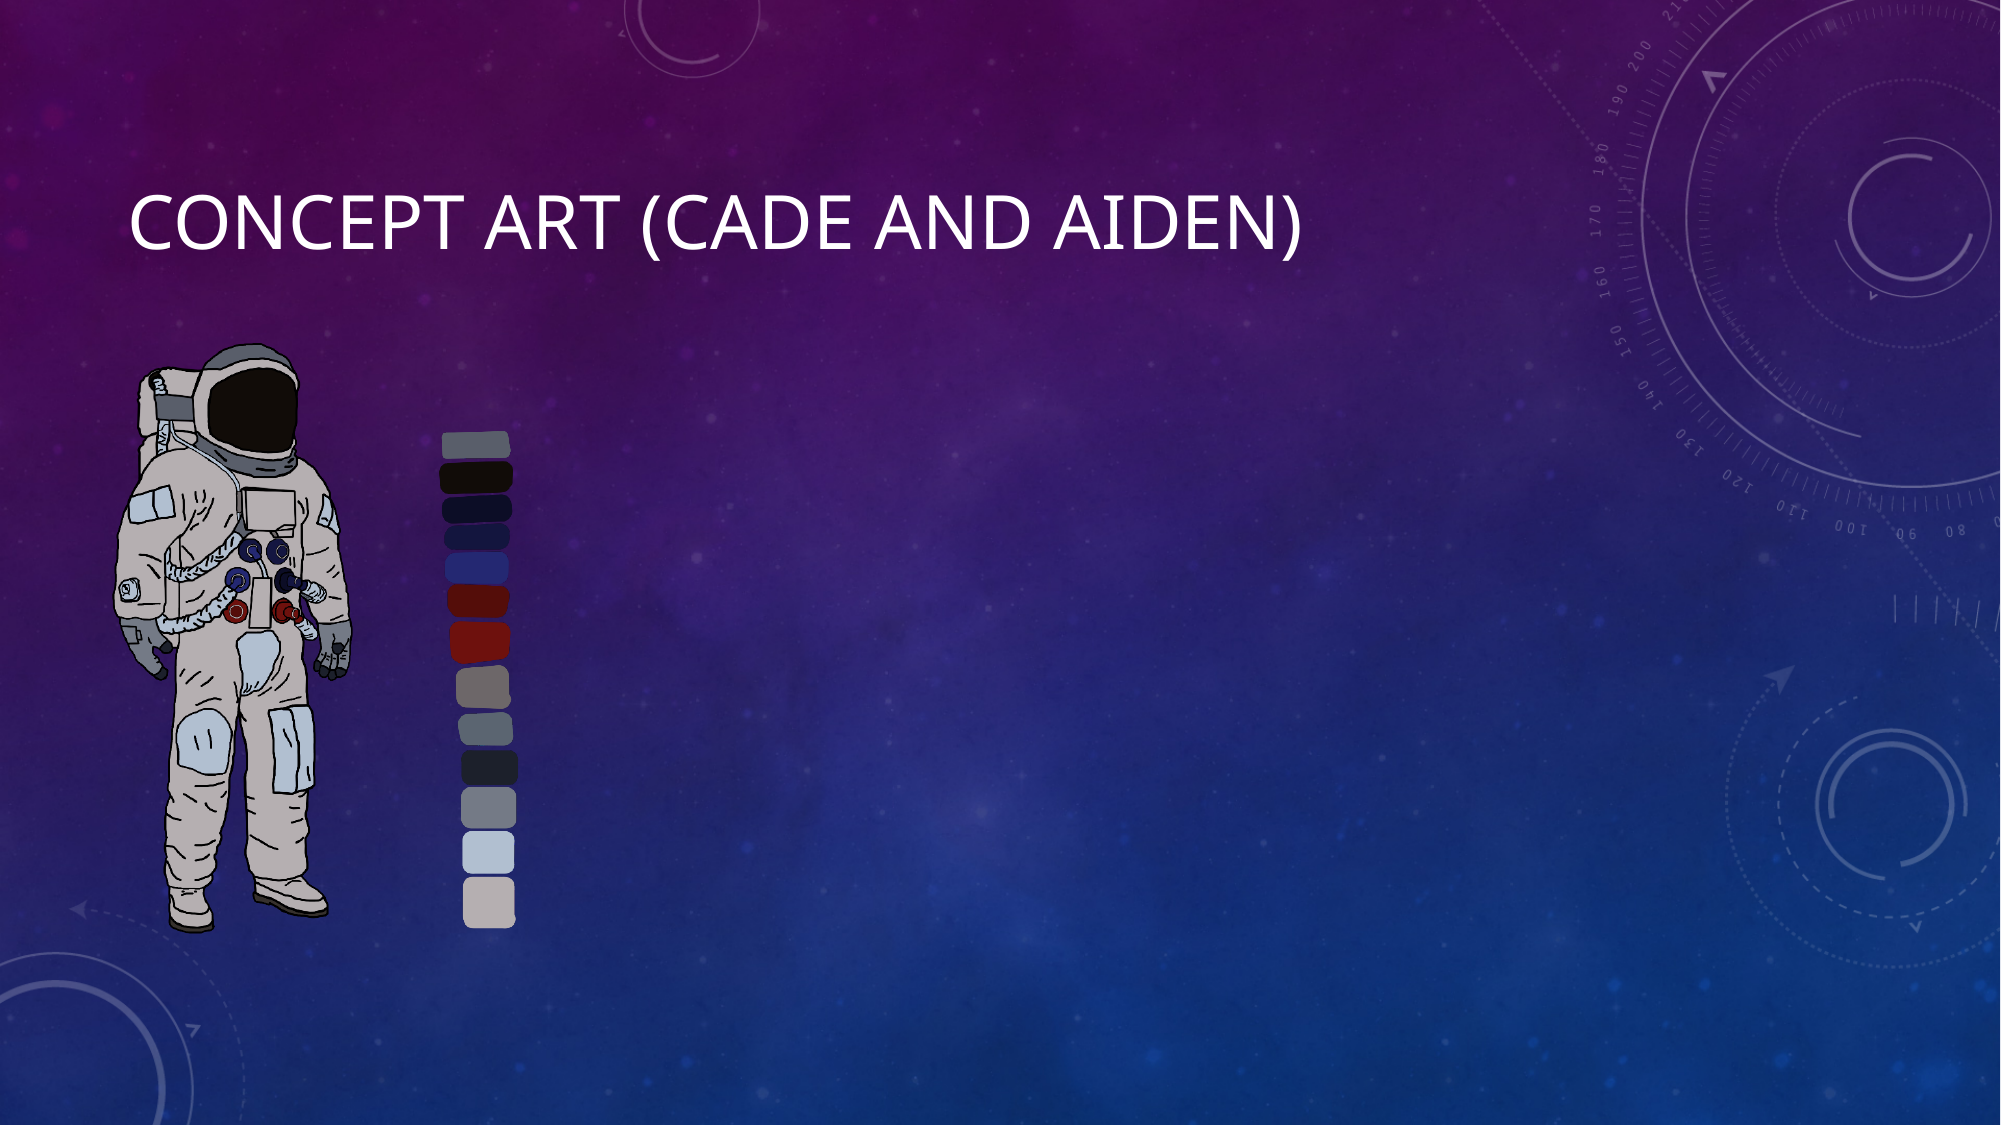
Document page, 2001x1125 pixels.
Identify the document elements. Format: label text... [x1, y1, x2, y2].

picture [112, 338, 525, 938]
title Concept art (Cade and Aiden) [112, 99, 1775, 339]
